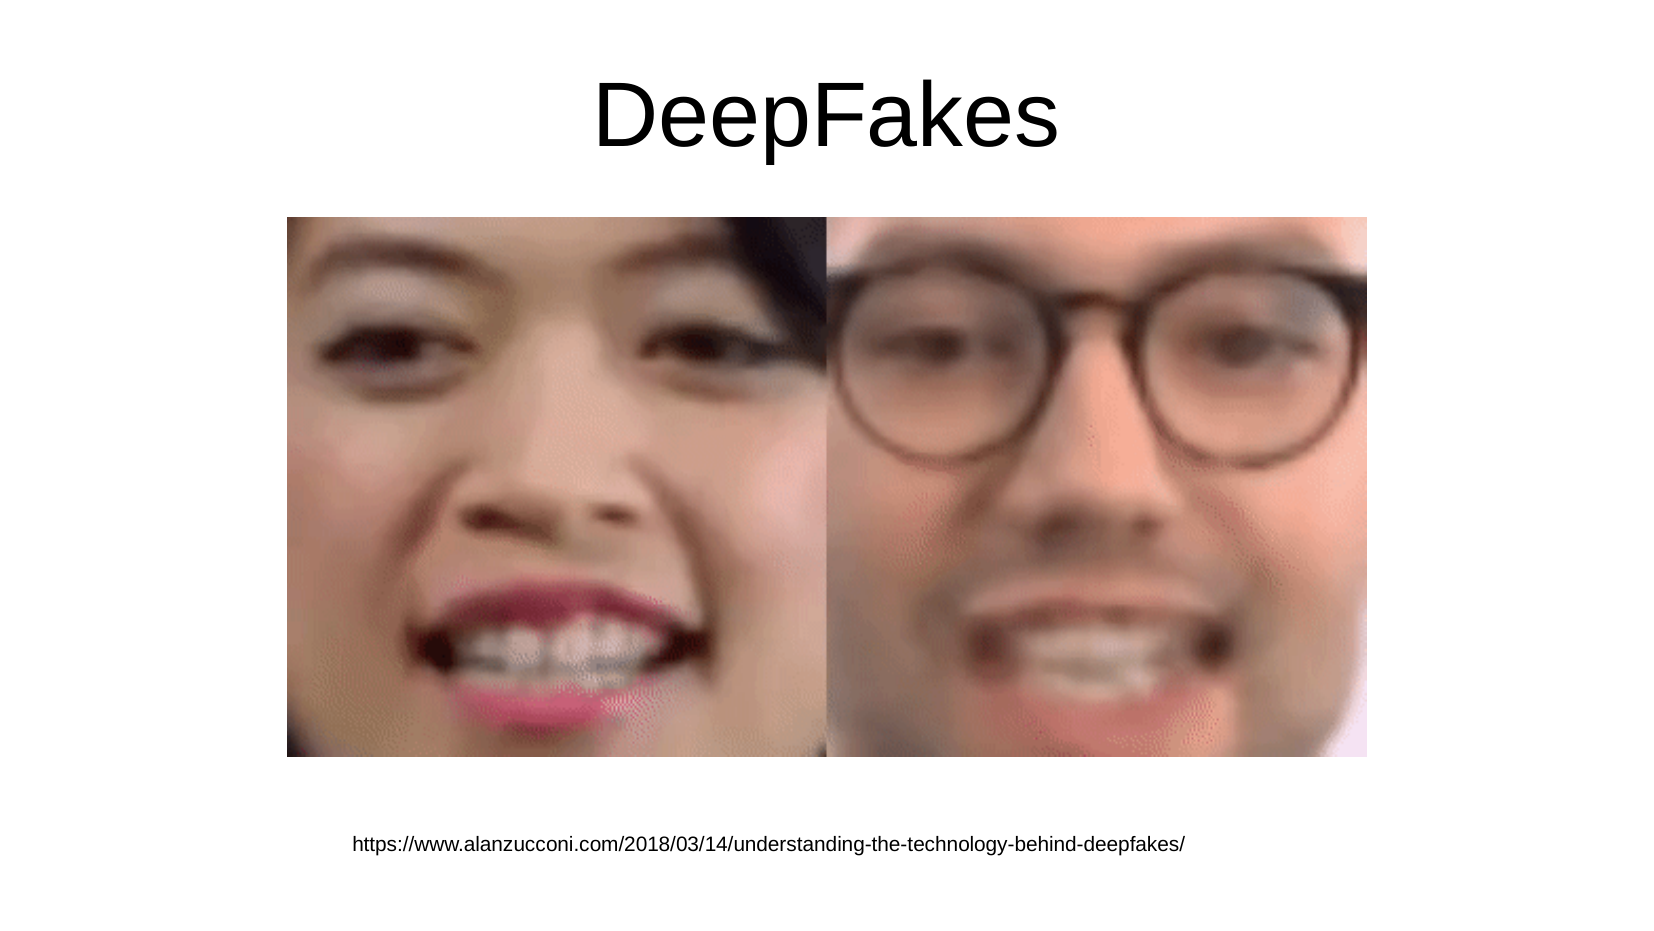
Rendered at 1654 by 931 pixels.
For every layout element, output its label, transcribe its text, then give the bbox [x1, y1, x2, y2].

text_box https://www.alanzucconi.com/2018/03/14/understanding-the-technology-behind-deepfakes/ [337, 825, 1313, 887]
picture [287, 217, 1367, 758]
title DeepFakes [82, 37, 1571, 193]
